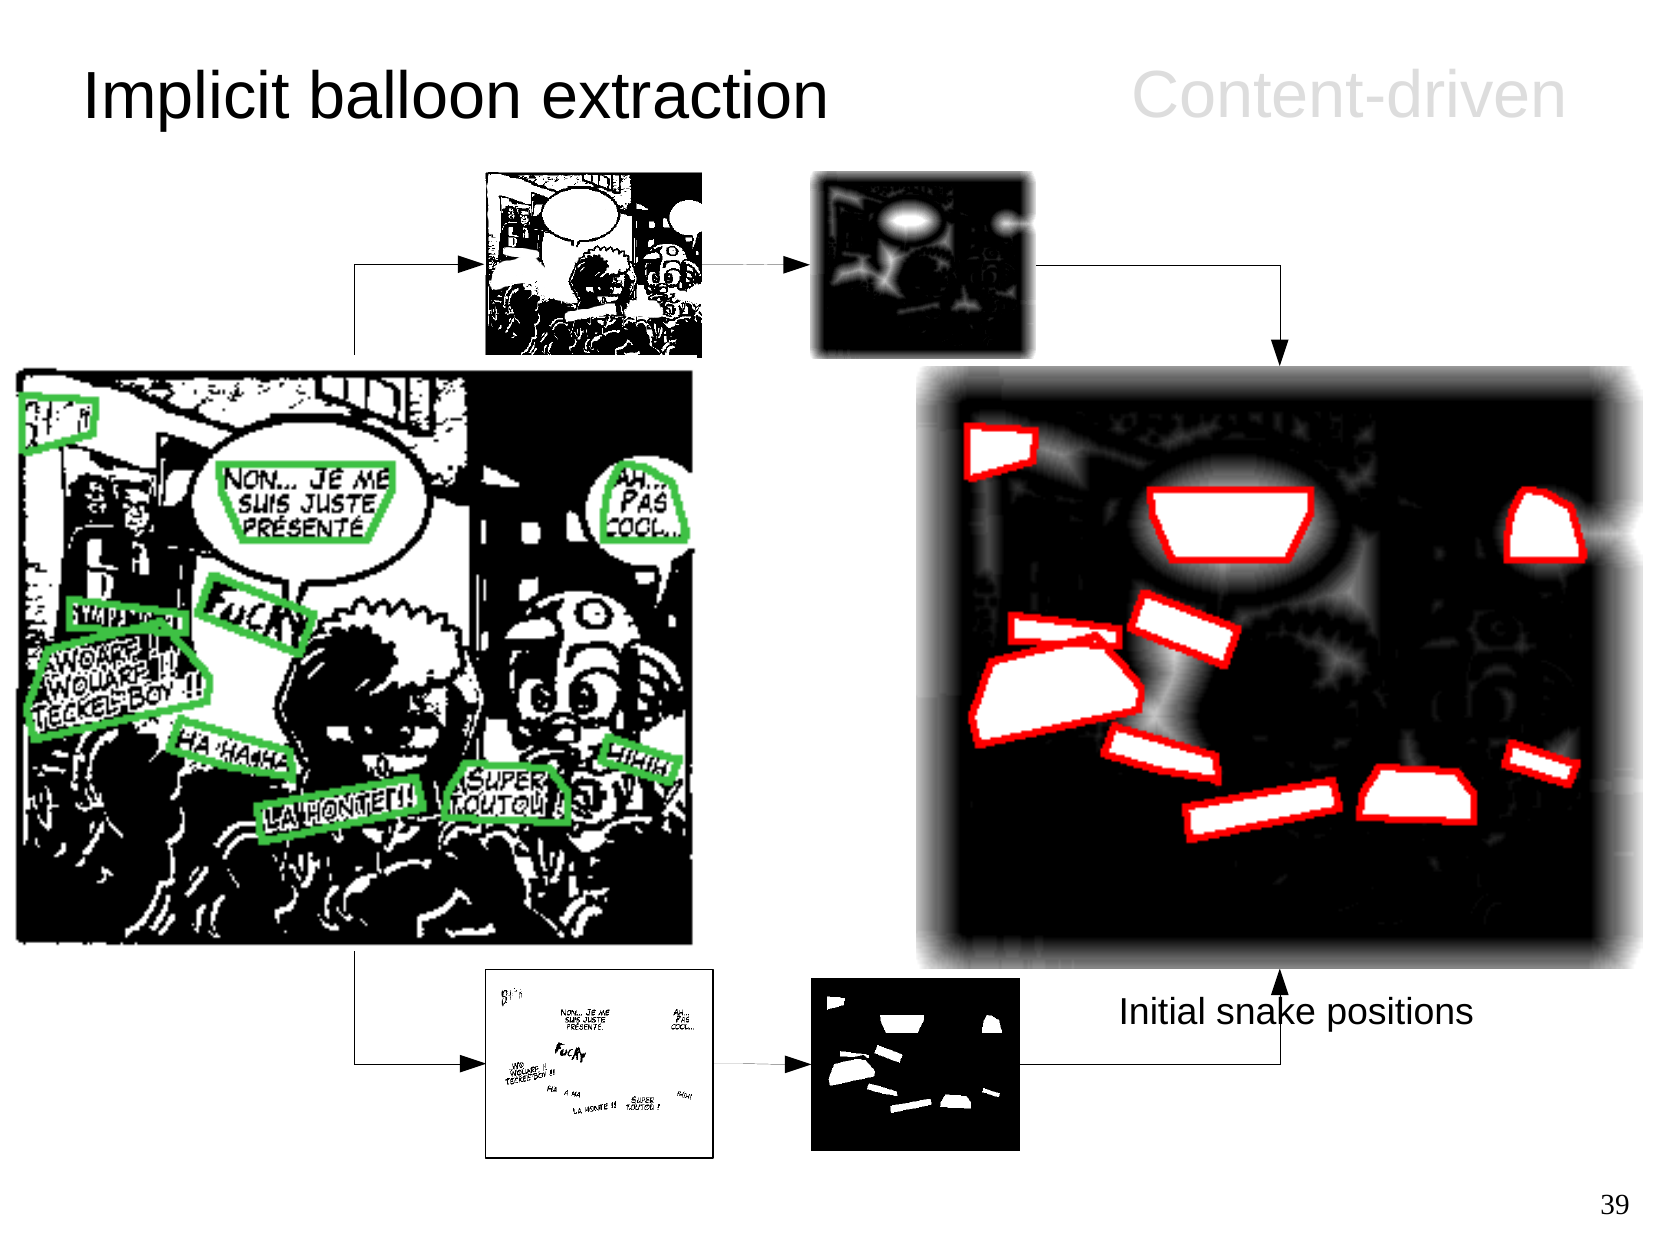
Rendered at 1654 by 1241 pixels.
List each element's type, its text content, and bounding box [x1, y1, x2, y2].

picture [11, 171, 702, 951]
picture [810, 171, 1036, 359]
picture [916, 366, 1643, 969]
text_box Initial snake positions [1020, 983, 1654, 1041]
title Implicit balloon extraction [82, 49, 1571, 142]
picture [486, 969, 713, 1158]
picture [811, 978, 1020, 1151]
